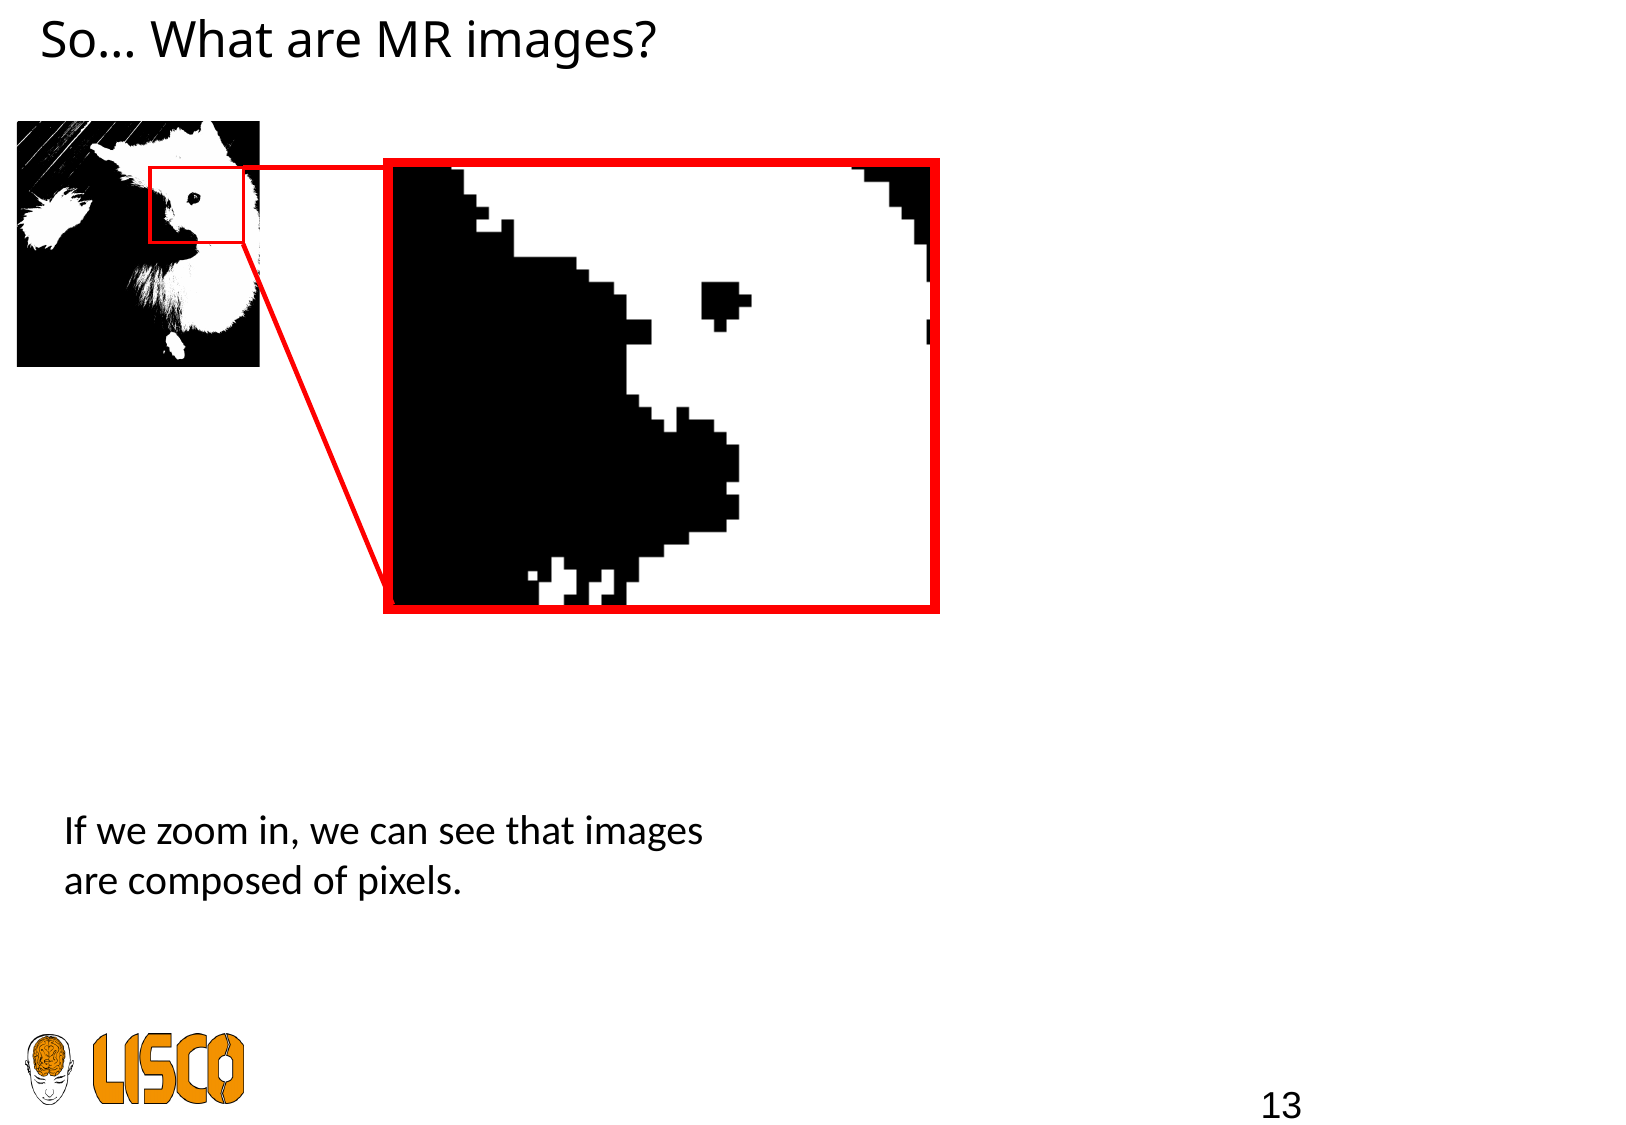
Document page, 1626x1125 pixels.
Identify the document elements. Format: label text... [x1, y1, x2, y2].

text_box So… What are MR images? [25, 0, 1131, 121]
picture [25, 1034, 74, 1105]
picture [152, 169, 242, 241]
picture [245, 170, 260, 276]
picture [93, 1033, 244, 1104]
text_box If we zoom in, we can see that images are composed of pixels. [49, 796, 747, 938]
picture [392, 167, 931, 605]
picture [16, 121, 260, 367]
